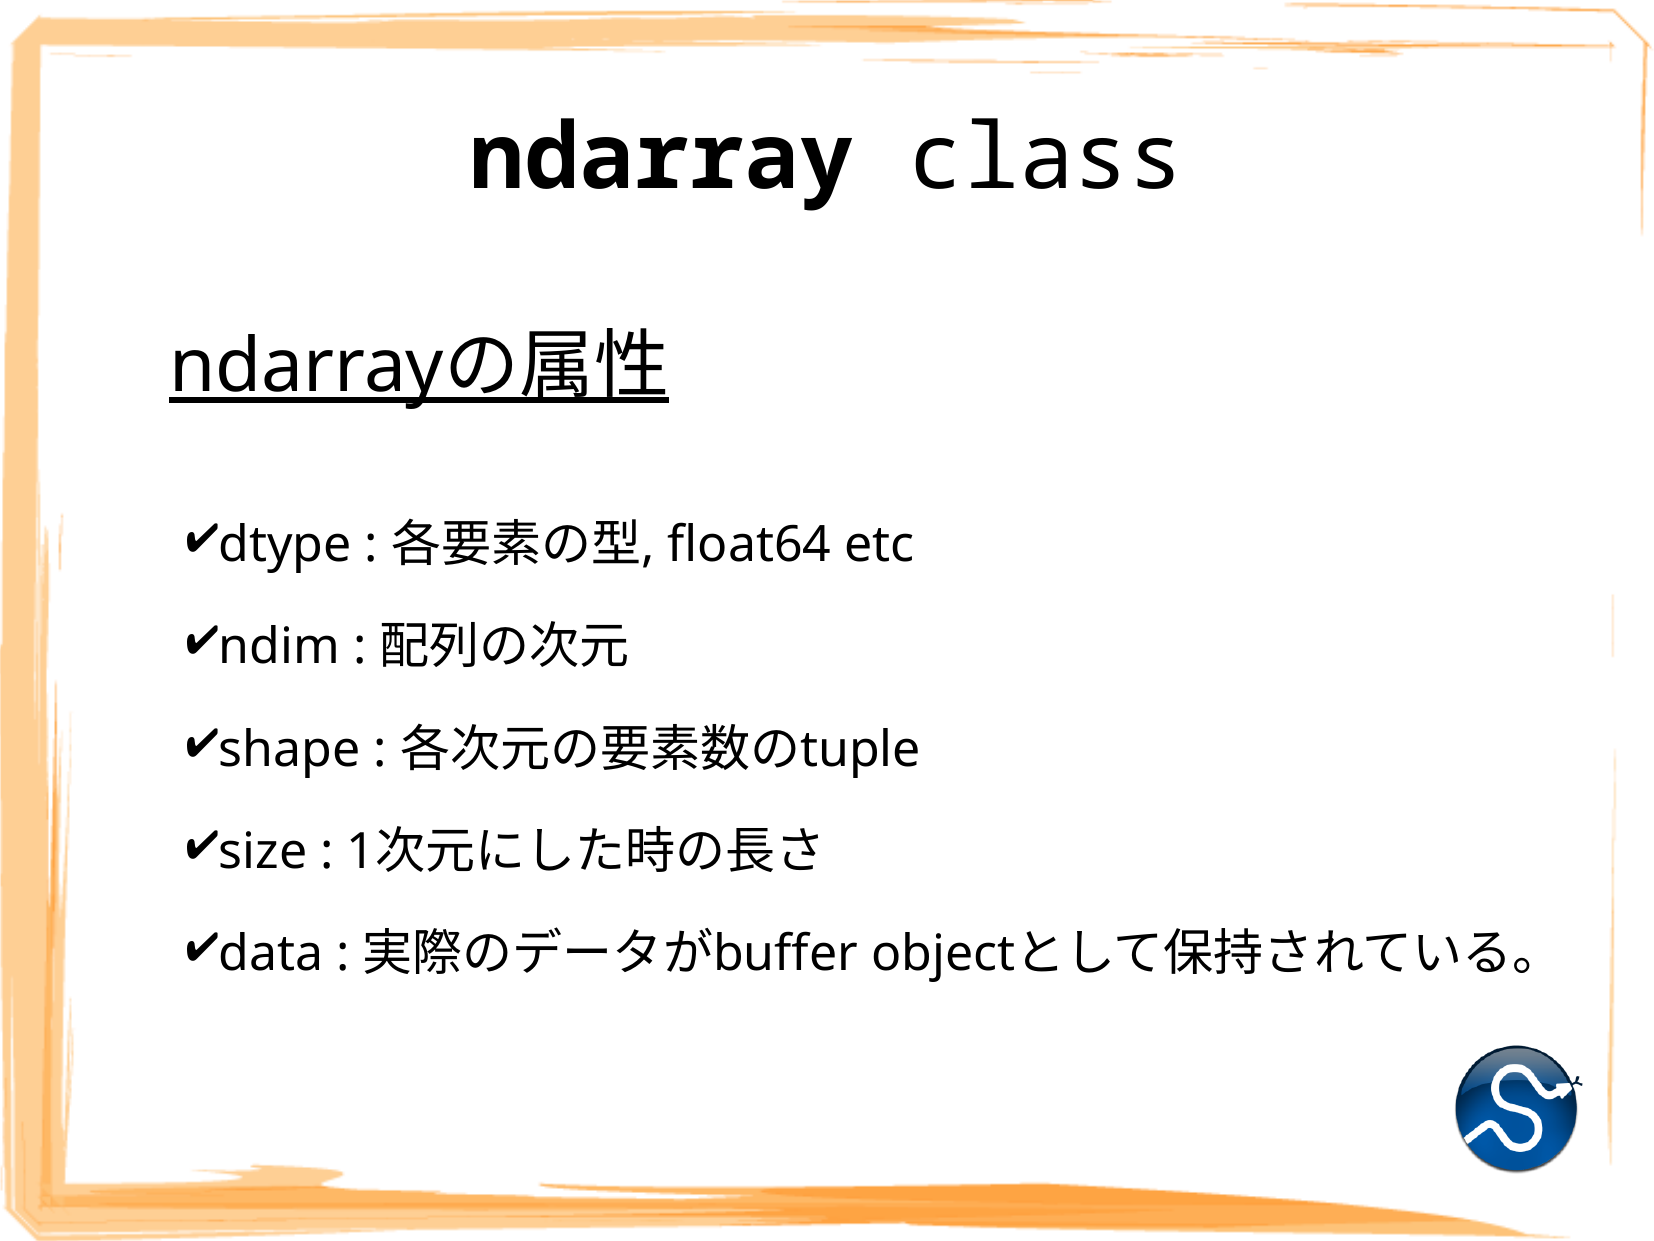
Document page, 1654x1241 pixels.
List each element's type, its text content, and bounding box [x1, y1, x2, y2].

picture [0, 0, 1654, 1241]
text_box ndarrayの属性 [154, 297, 674, 393]
text_box dtype : 各要素の型, float64 etc ndim : 配列の次元 shape : 各次元の要素数のtuple size : 1次元にした時の長さ data : 実際のデータがbuffer objectとして保持されている。 [171, 496, 1484, 898]
title ndarray class [82, 49, 1571, 257]
